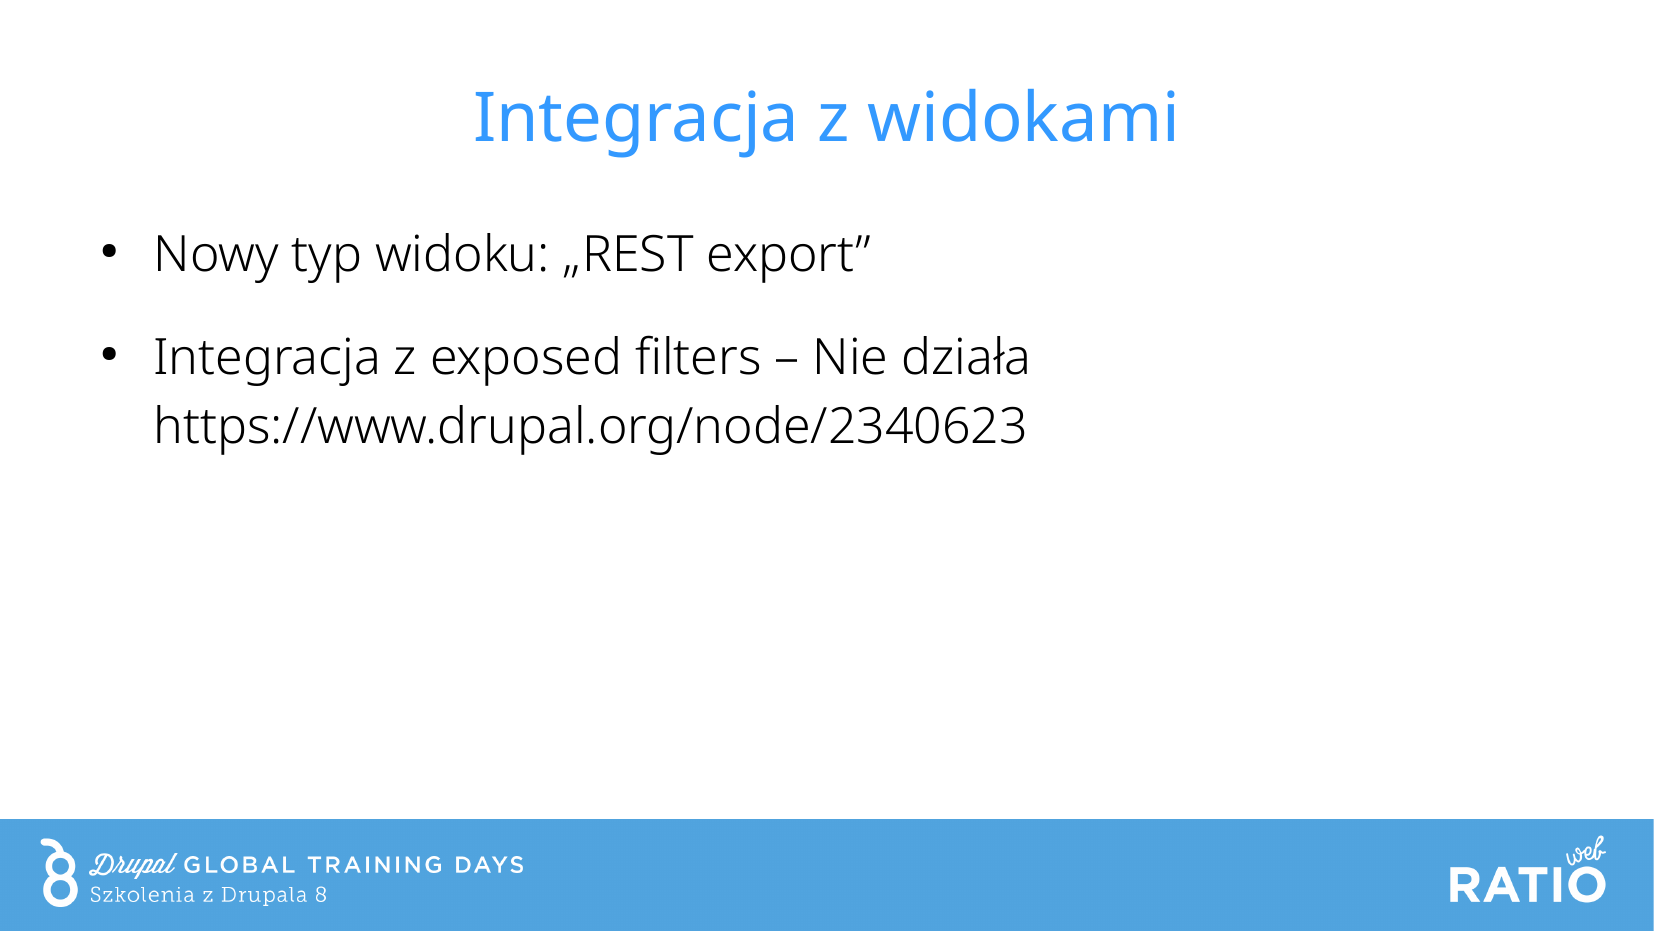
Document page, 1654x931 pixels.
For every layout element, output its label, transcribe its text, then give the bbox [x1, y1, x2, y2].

picture [0, 0, 1654, 931]
list Nowy typ widoku: „REST export” Integracja z exposed filters – Nie działa https://www.drupal.org/node/2340623 [82, 217, 1571, 758]
title Integracja z widokami [82, 37, 1571, 193]
